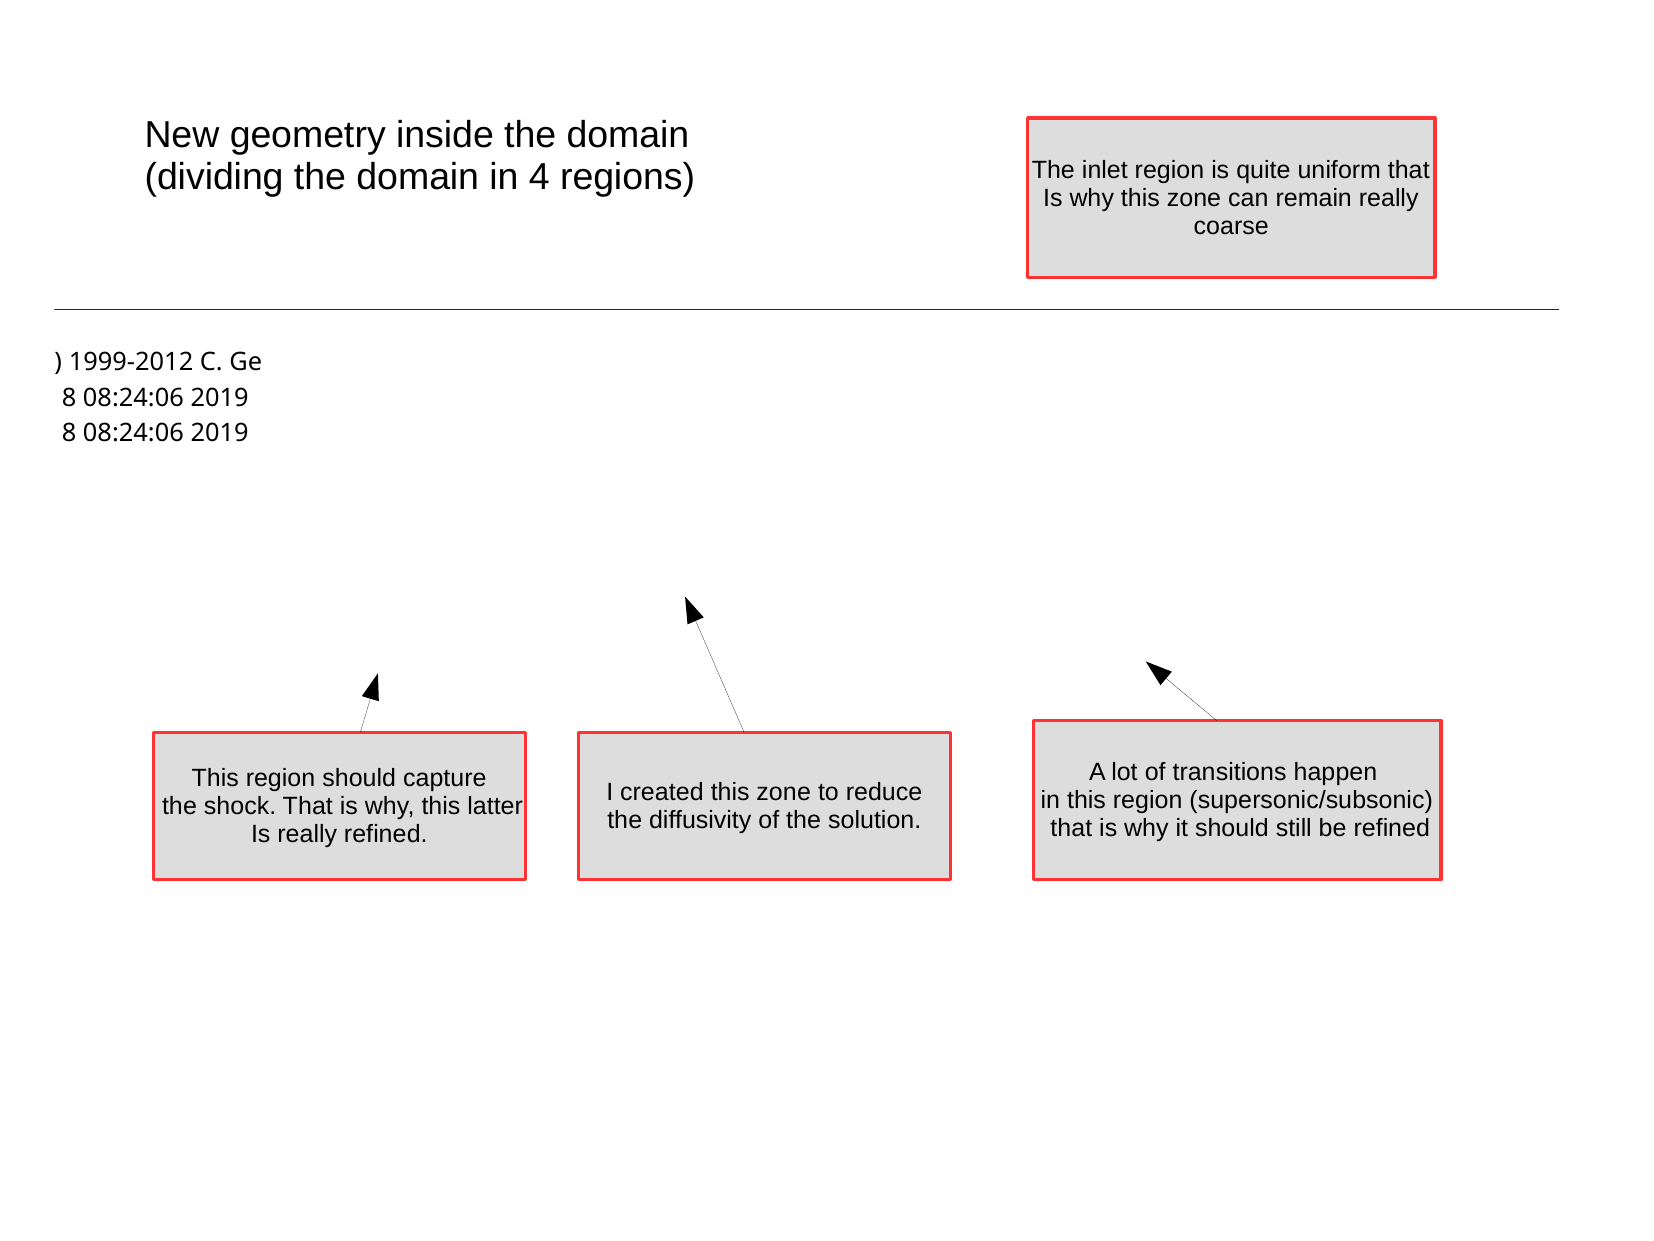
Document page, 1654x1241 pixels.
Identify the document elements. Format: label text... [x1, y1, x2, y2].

text_box A lot of transitions happen in this region (supersonic/subsonic) that is why it should still be refined [1033, 720, 1441, 880]
text_box The inlet region is quite uniform that Is why this zone can remain really coarse [1027, 118, 1436, 278]
text_box New geometry inside the domain (dividing the domain in 4 regions) [129, 106, 733, 206]
text_box I created this zone to reduce the diffusivity of the solution. [578, 732, 951, 880]
picture [54, 307, 1560, 721]
text_box This region should capture the shock. That is why, this latter Is really refined. [153, 732, 526, 880]
